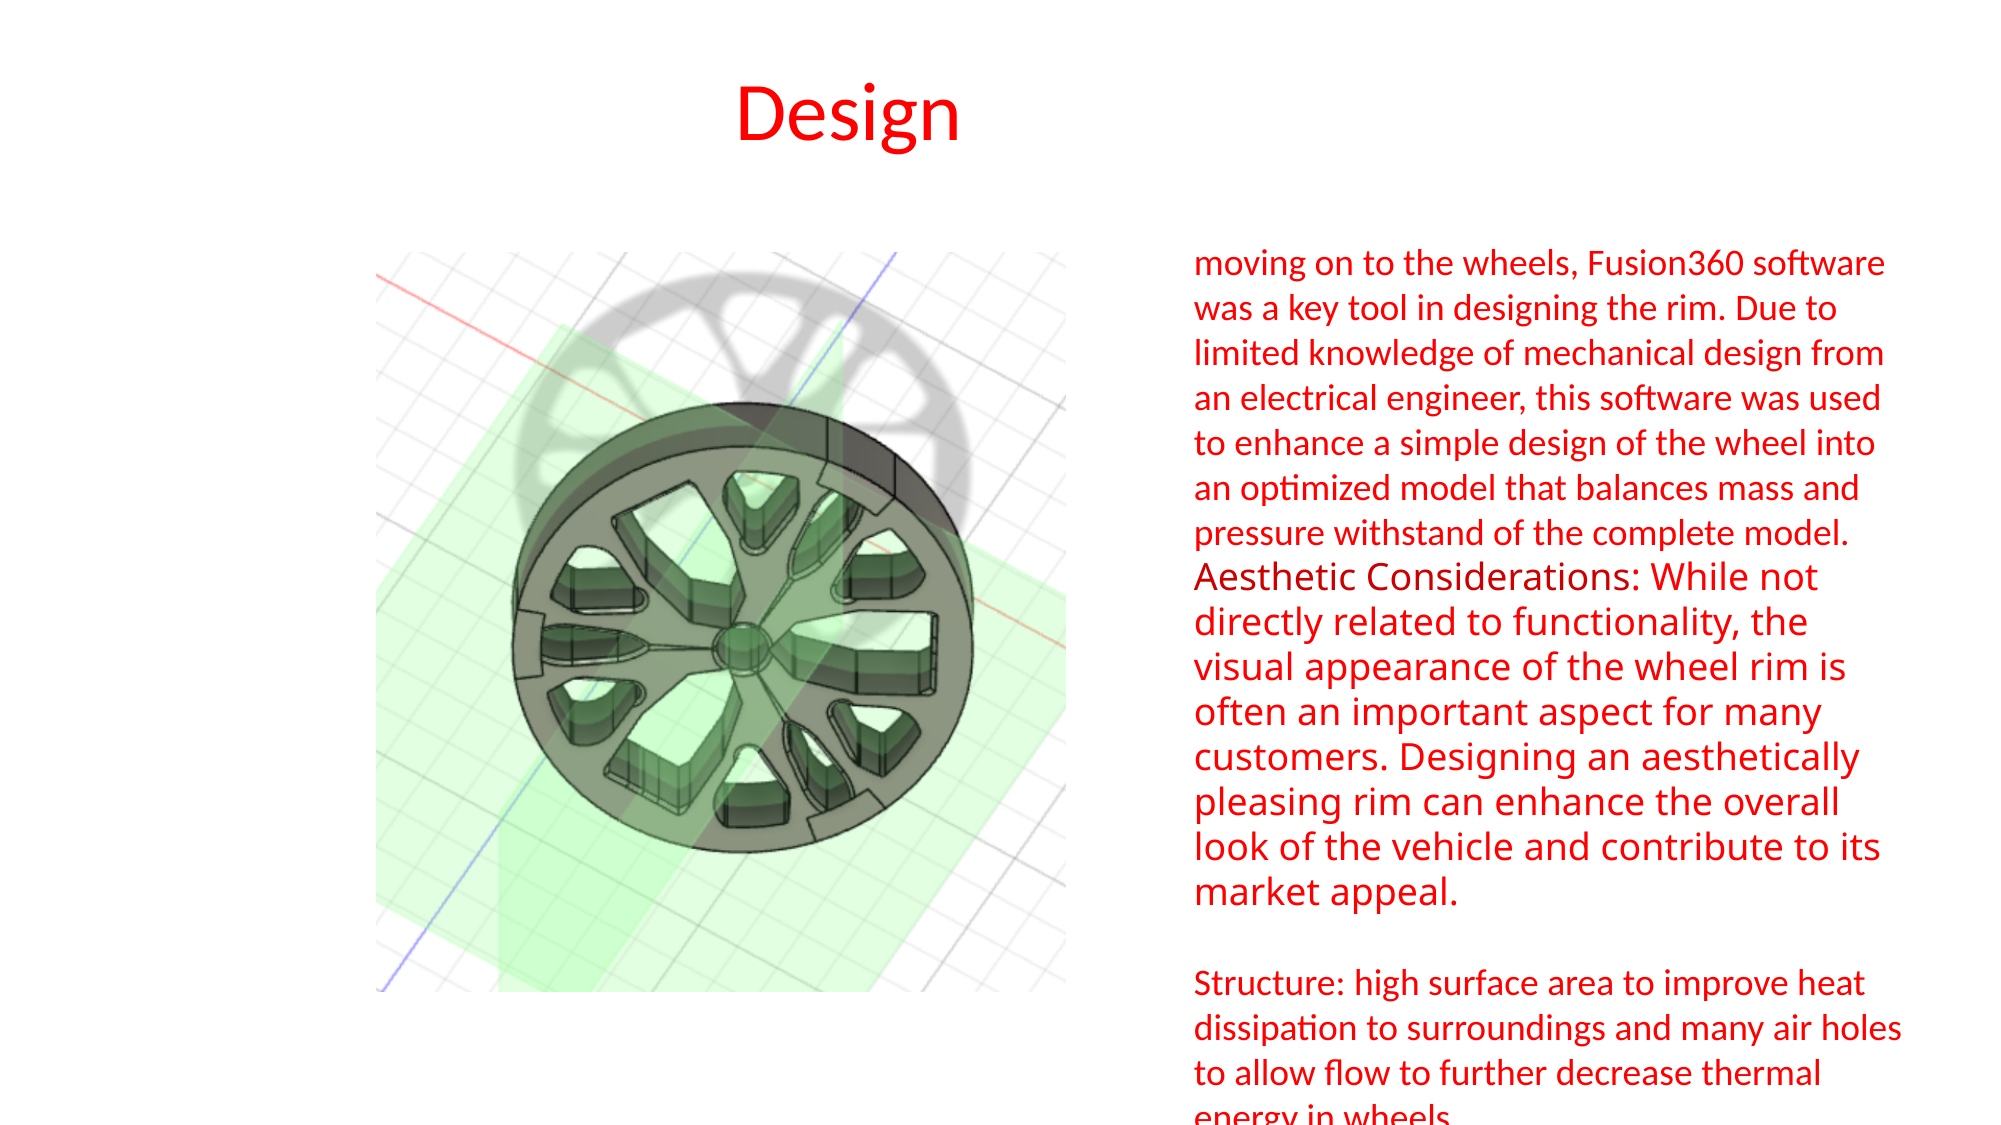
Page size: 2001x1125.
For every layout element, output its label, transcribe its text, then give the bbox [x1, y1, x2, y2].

picture [376, 252, 1066, 992]
text_box moving on to the wheels, Fusion360 software was a key tool in designing the rim. Due to limited knowledge of mechanical design from an electrical engineer, this software was used to enhance a simple design of the wheel into an optimized model that balances mass and pressure withstand of the complete model. Aesthetic Considerations: While not directly related to functionality, the visual appearance of the wheel rim is often an important aspect for many customers. Designing an aesthetically pleasing rim can enhance the overall look of the vehicle and contribute to its market appeal. Structure: high surface area to improve heat dissipation to surroundings and many air holes to allow flow to further decrease thermal energy in wheels [1178, 230, 1928, 1109]
text_box Design [720, 50, 1373, 167]
